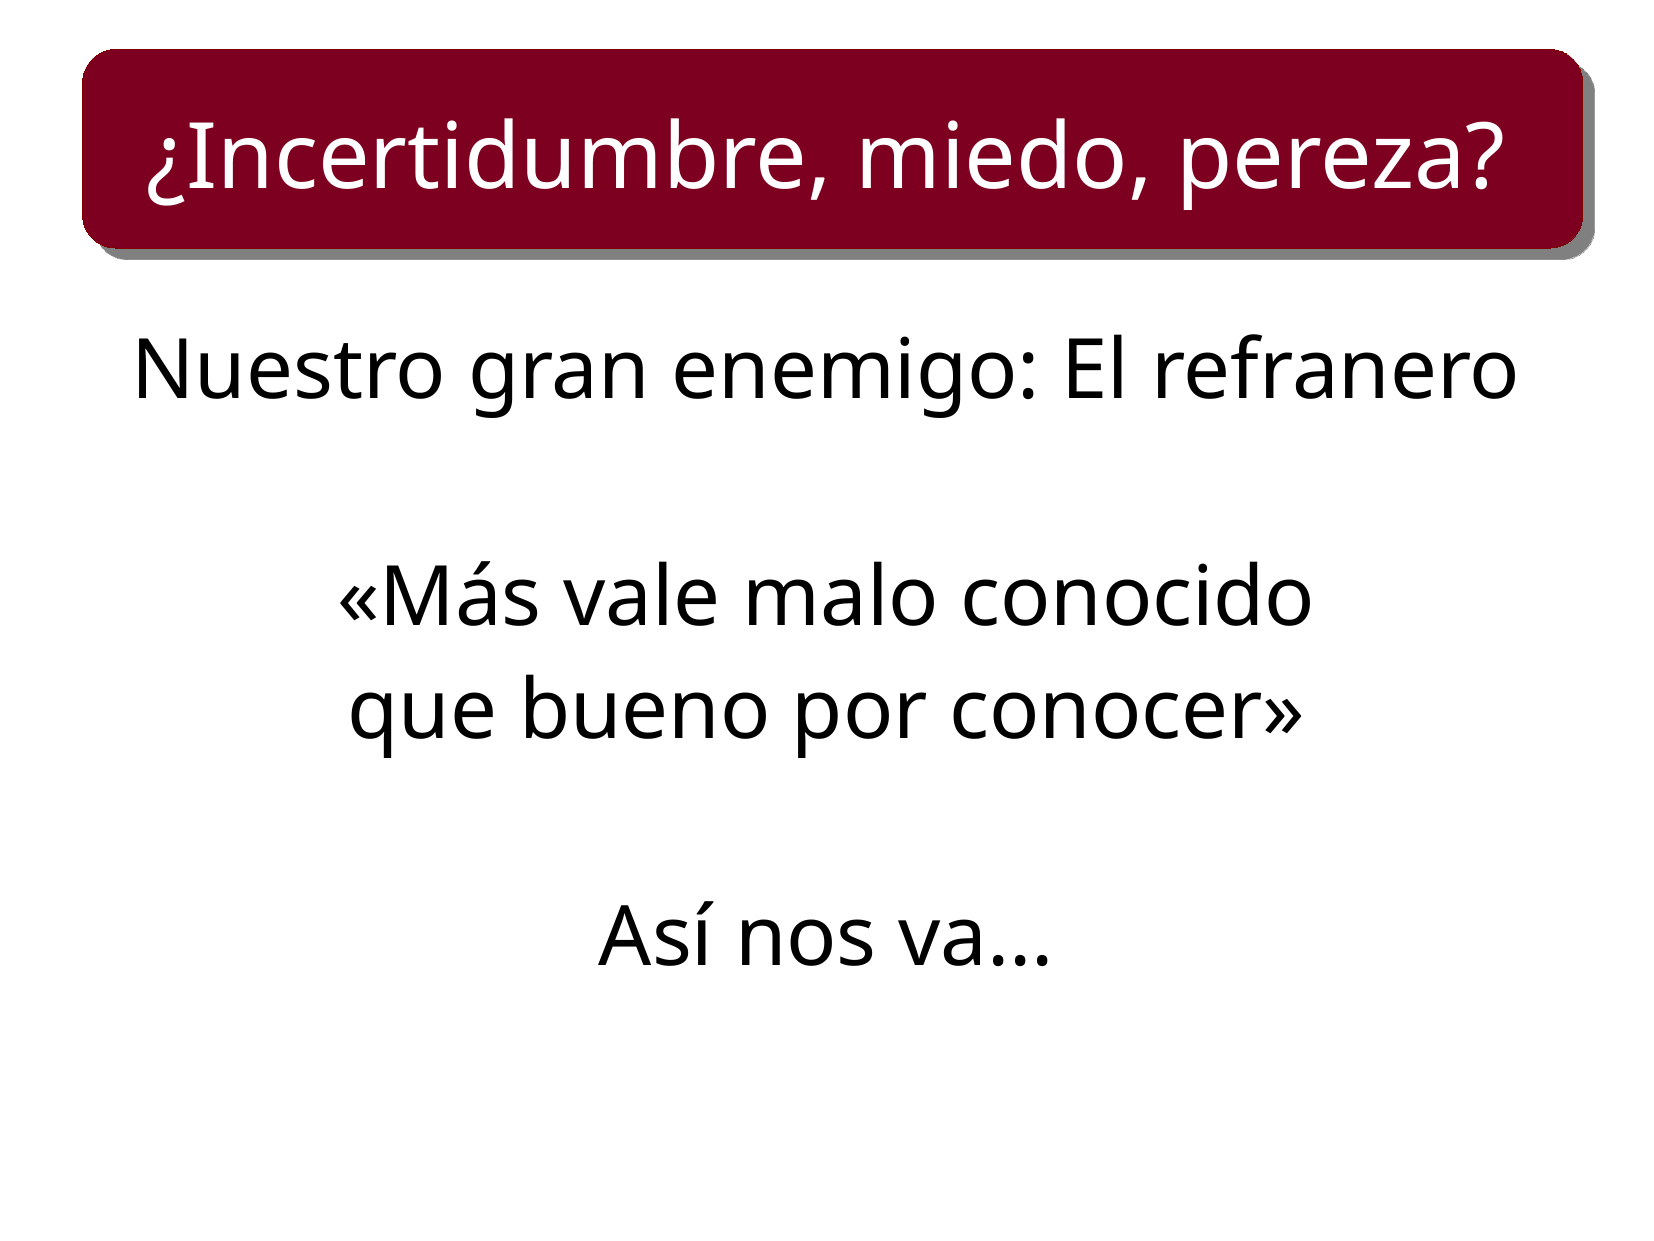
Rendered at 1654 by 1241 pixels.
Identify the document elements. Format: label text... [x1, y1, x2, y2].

subtitle Nuestro gran enemigo: El refranero «Más vale malo conocido que bueno por conocer» Así nos va... [82, 290, 1571, 1010]
title ¿Incertidumbre, miedo, pereza? [82, 49, 1571, 257]
